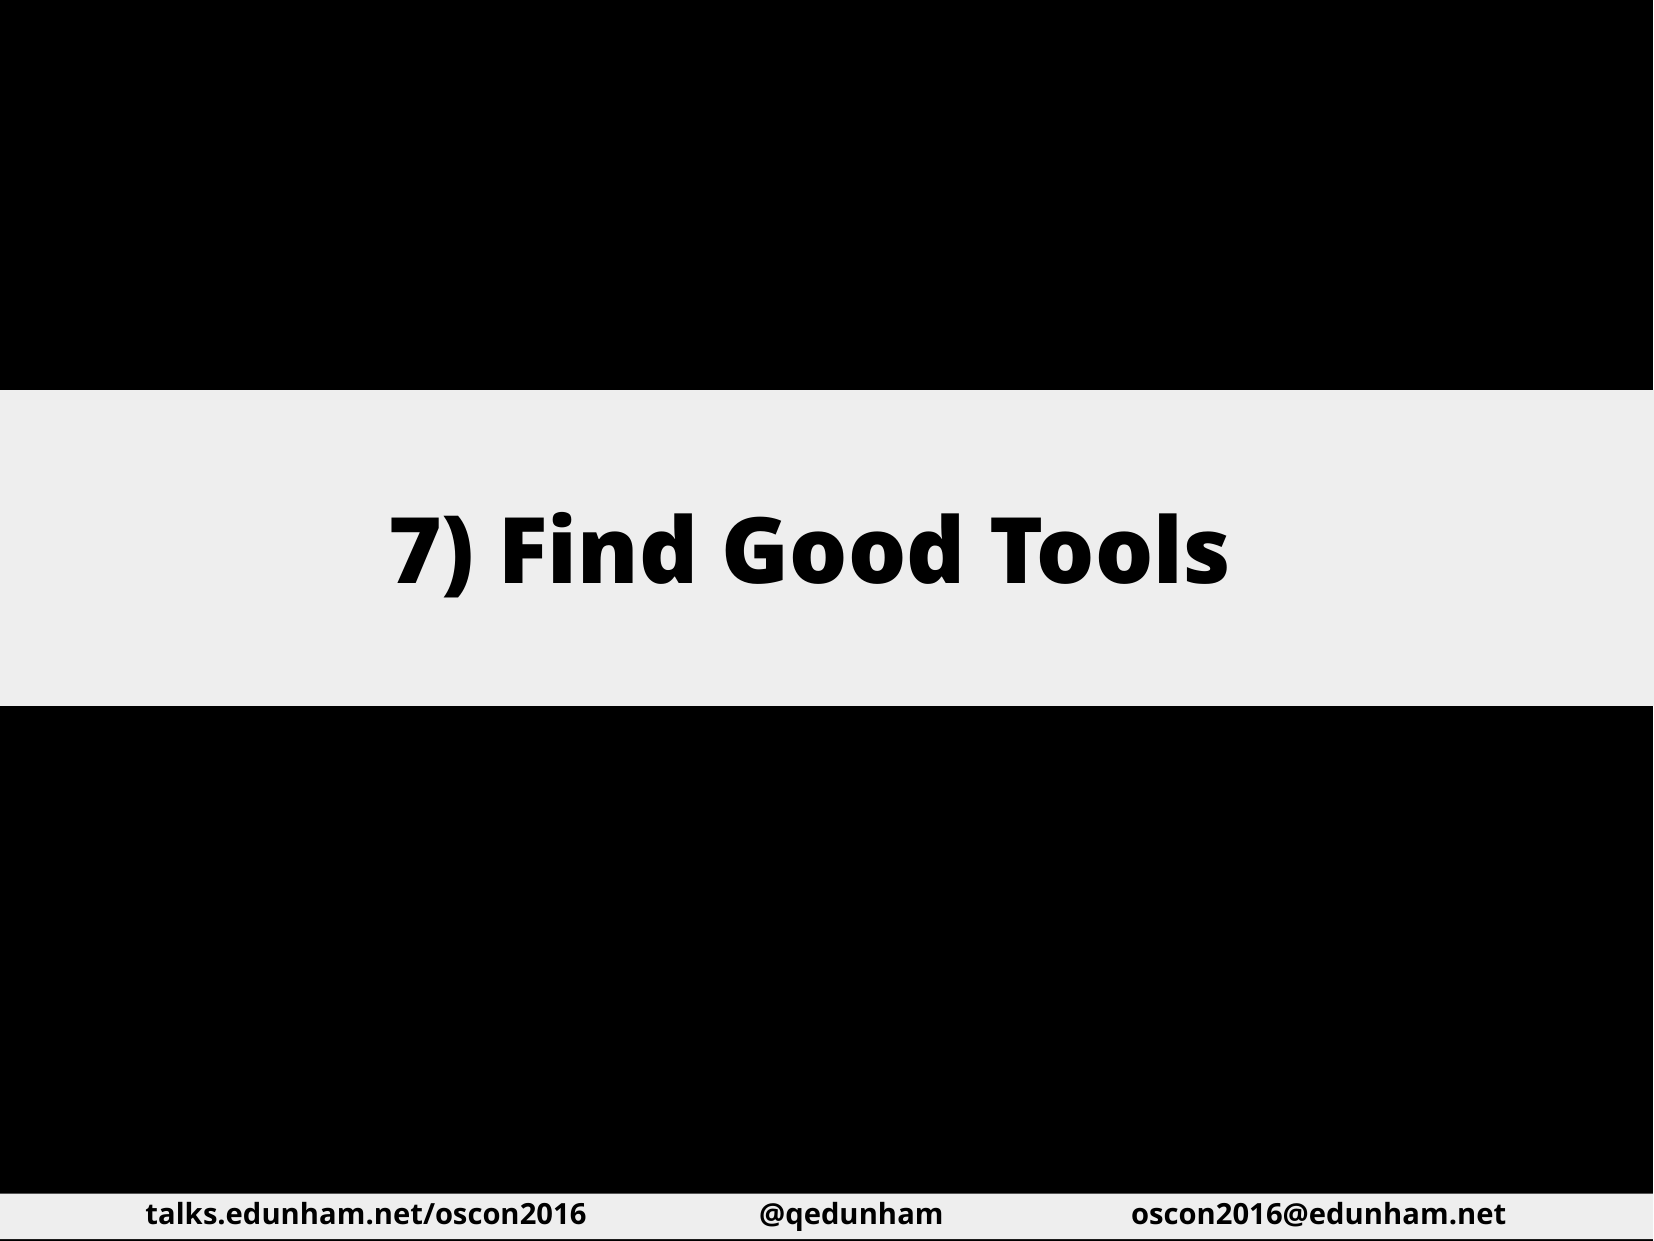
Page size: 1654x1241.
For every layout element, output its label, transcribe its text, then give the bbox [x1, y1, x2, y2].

title 7) Find Good Tools [0, 390, 1621, 706]
